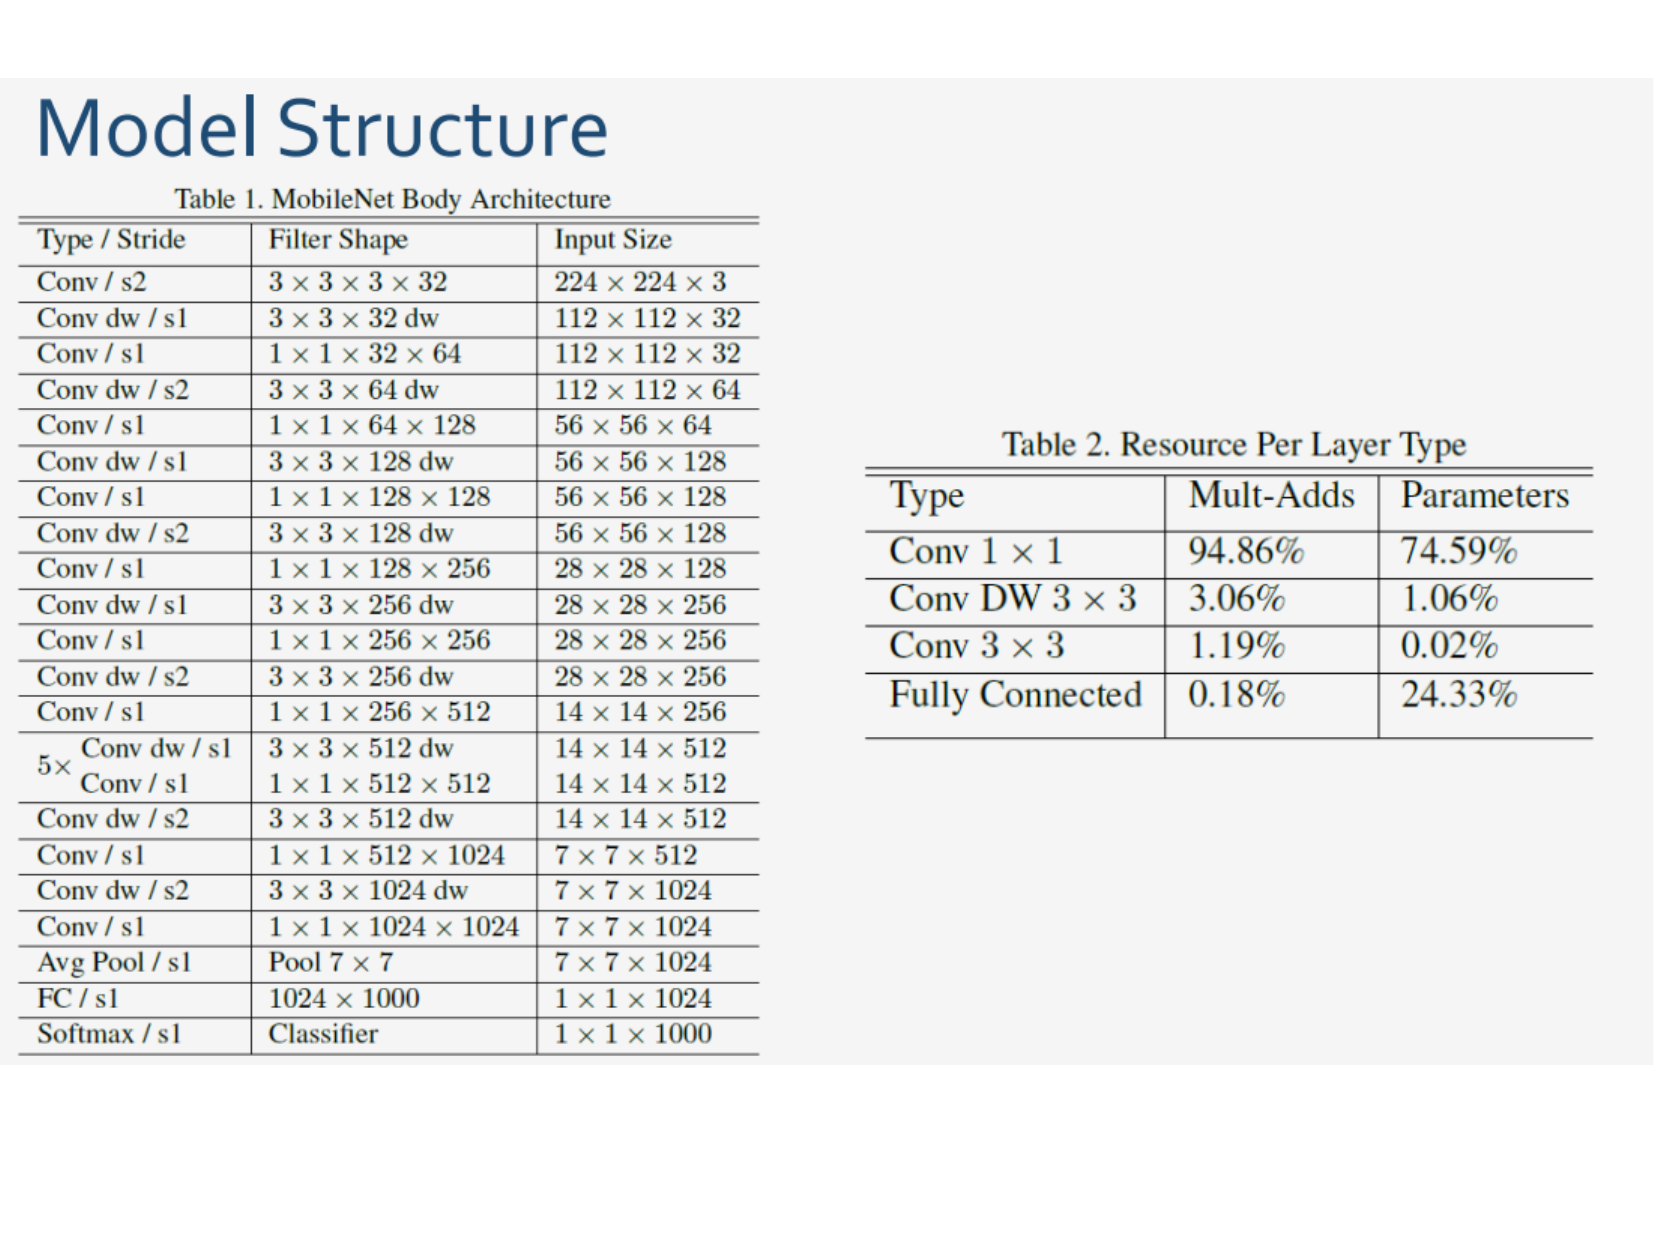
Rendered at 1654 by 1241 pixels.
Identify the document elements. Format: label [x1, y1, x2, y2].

picture [0, 78, 1654, 1066]
